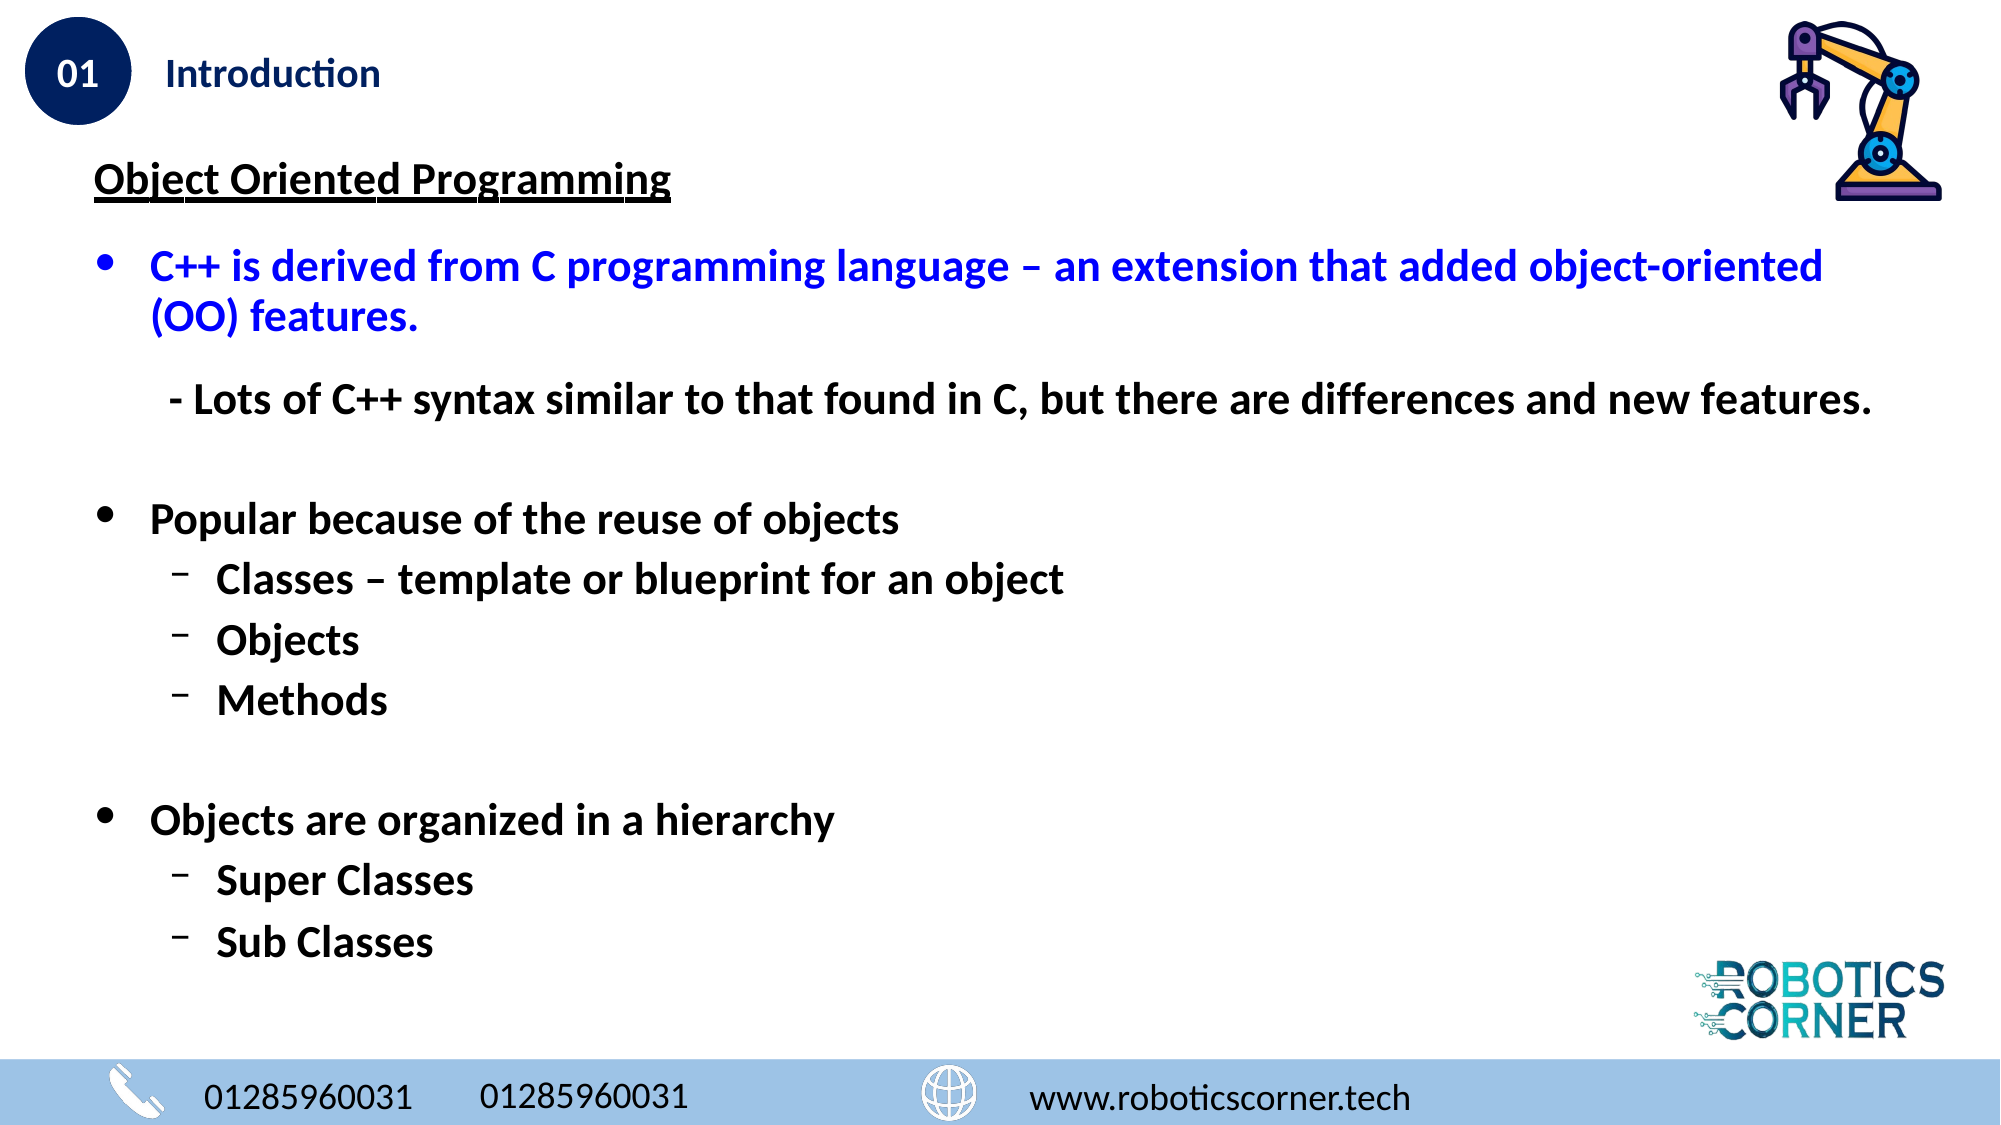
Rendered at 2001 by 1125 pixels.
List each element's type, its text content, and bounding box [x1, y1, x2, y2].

text_box [981, 1059, 2000, 1125]
text_box Introduction [150, 38, 710, 103]
picture [103, 1057, 170, 1124]
text_box 01 [22, 14, 134, 128]
text_box 01285960031 [465, 1063, 811, 1124]
picture [1771, 21, 1950, 201]
picture [1750, 967, 1773, 992]
picture [915, 1059, 981, 1125]
picture [1680, 859, 1953, 1059]
text_box www.roboticscorner.tech [1014, 1065, 1531, 1125]
text_box Object Oriented Programming C++ is derived from C programming language – an extension that added object-oriented (OO) features. - Lots of C++ syntax similar to that found in C, but there are differences and new features. Popular because of the reuse of objects Classes – template or blueprint for an object Objects Methods Objects are organized in a hierarchy Super Classes Sub Classes [91, 115, 1909, 967]
text_box [0, 1059, 915, 1125]
text_box 01285960031 [189, 1064, 495, 1125]
